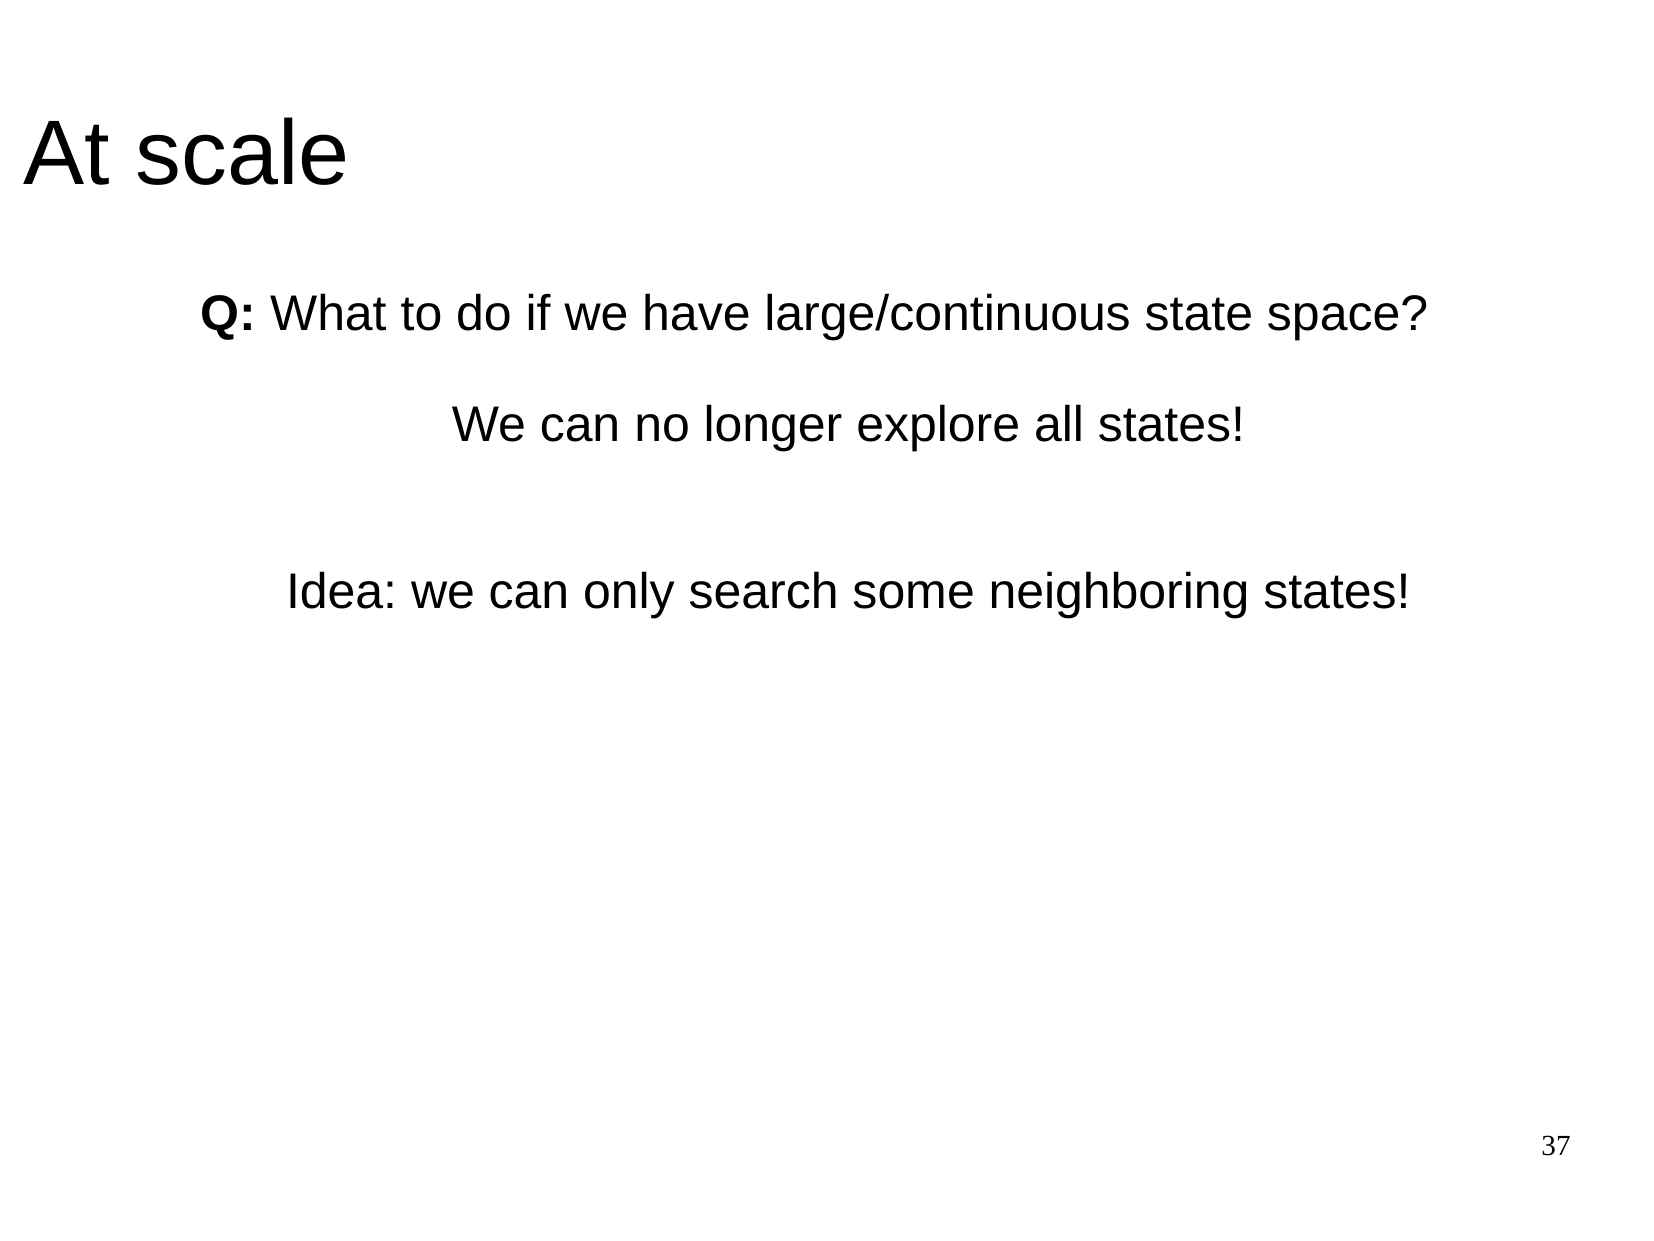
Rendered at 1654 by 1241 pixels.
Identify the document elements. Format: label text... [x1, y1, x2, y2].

title At scale [23, 49, 1512, 257]
text_box Q: What to do if we have large/continuous state space? We can no longer explore all states! Idea: we can only search some neighboring states! [150, 277, 1512, 631]
